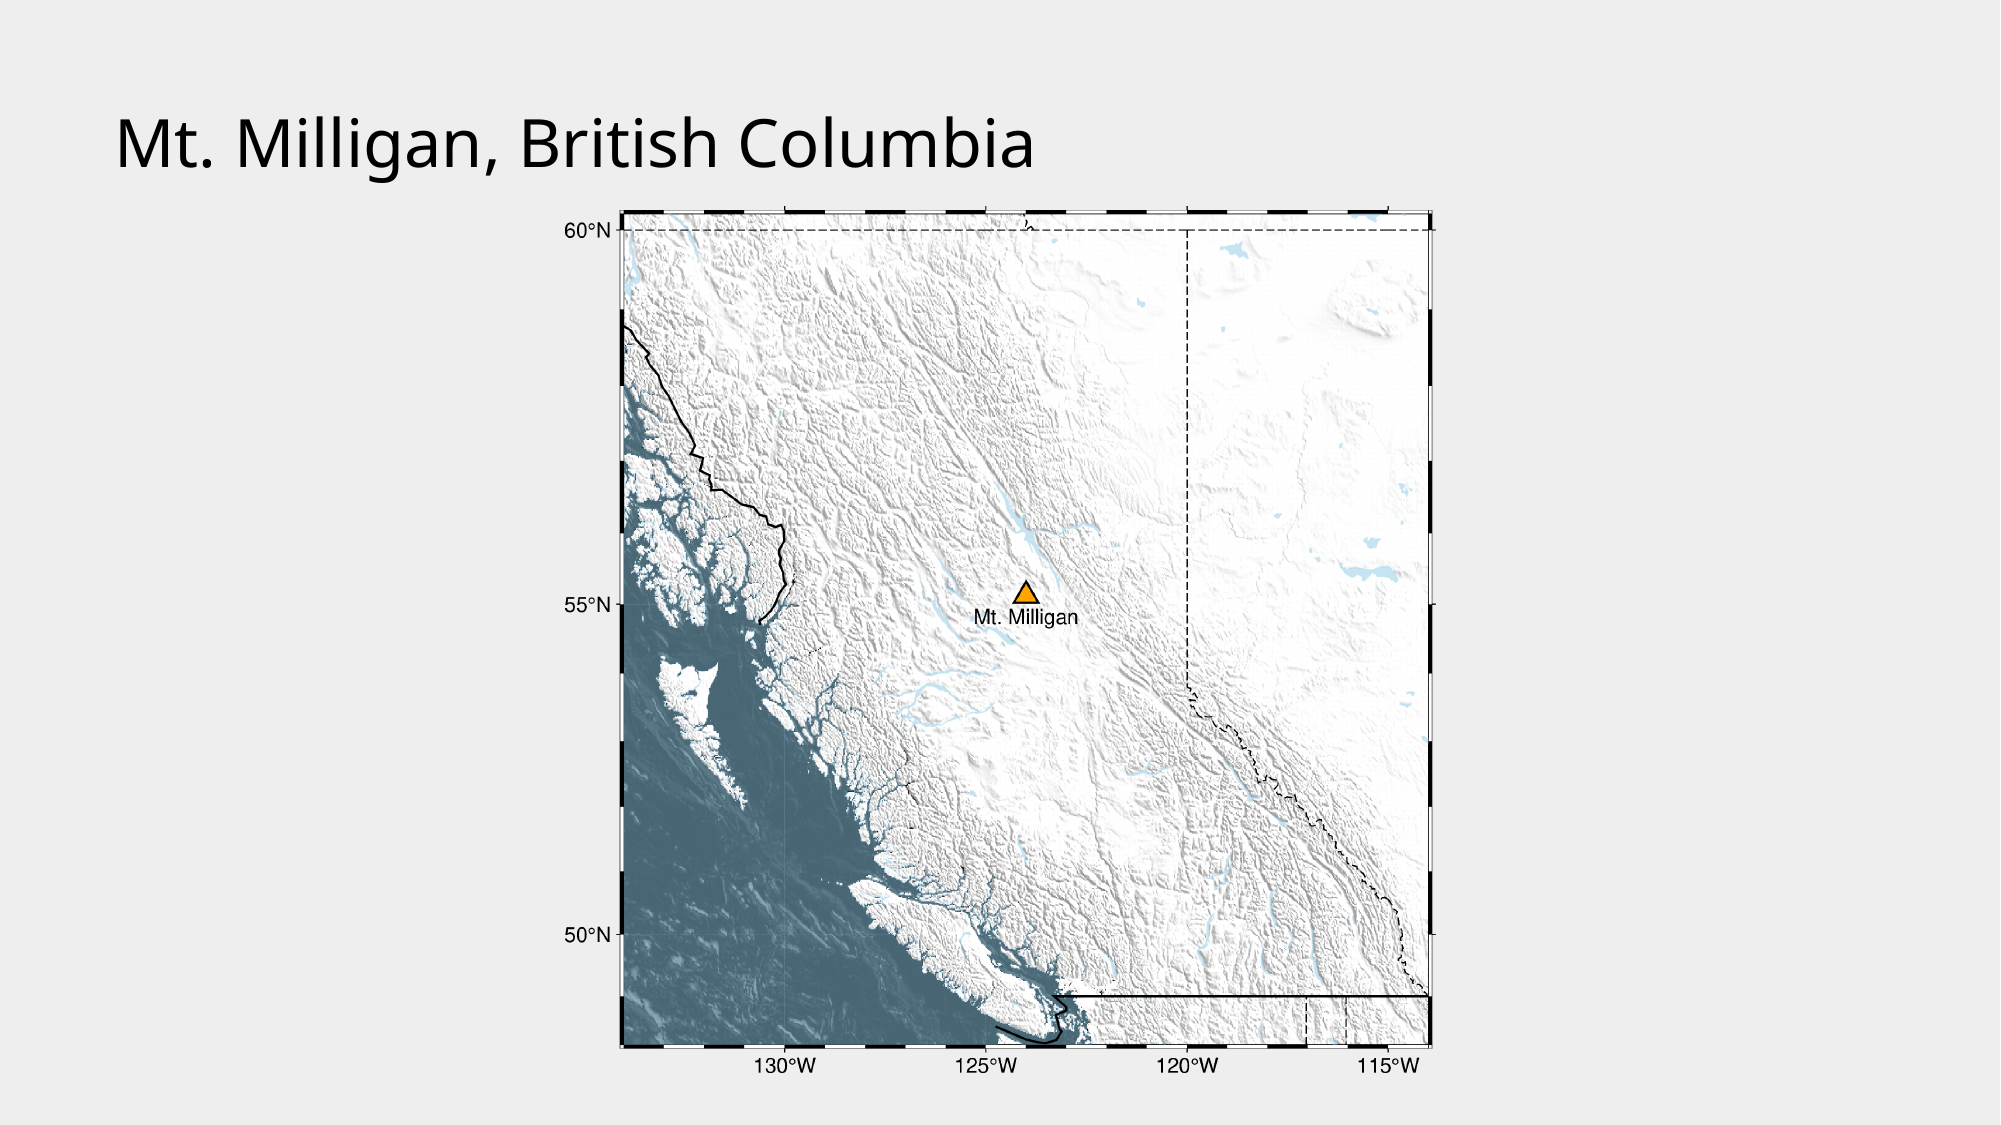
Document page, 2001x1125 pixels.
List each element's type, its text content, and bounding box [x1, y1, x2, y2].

text_box Mt. Milligan, British Columbia [99, 88, 1872, 185]
picture [565, 206, 1436, 1073]
